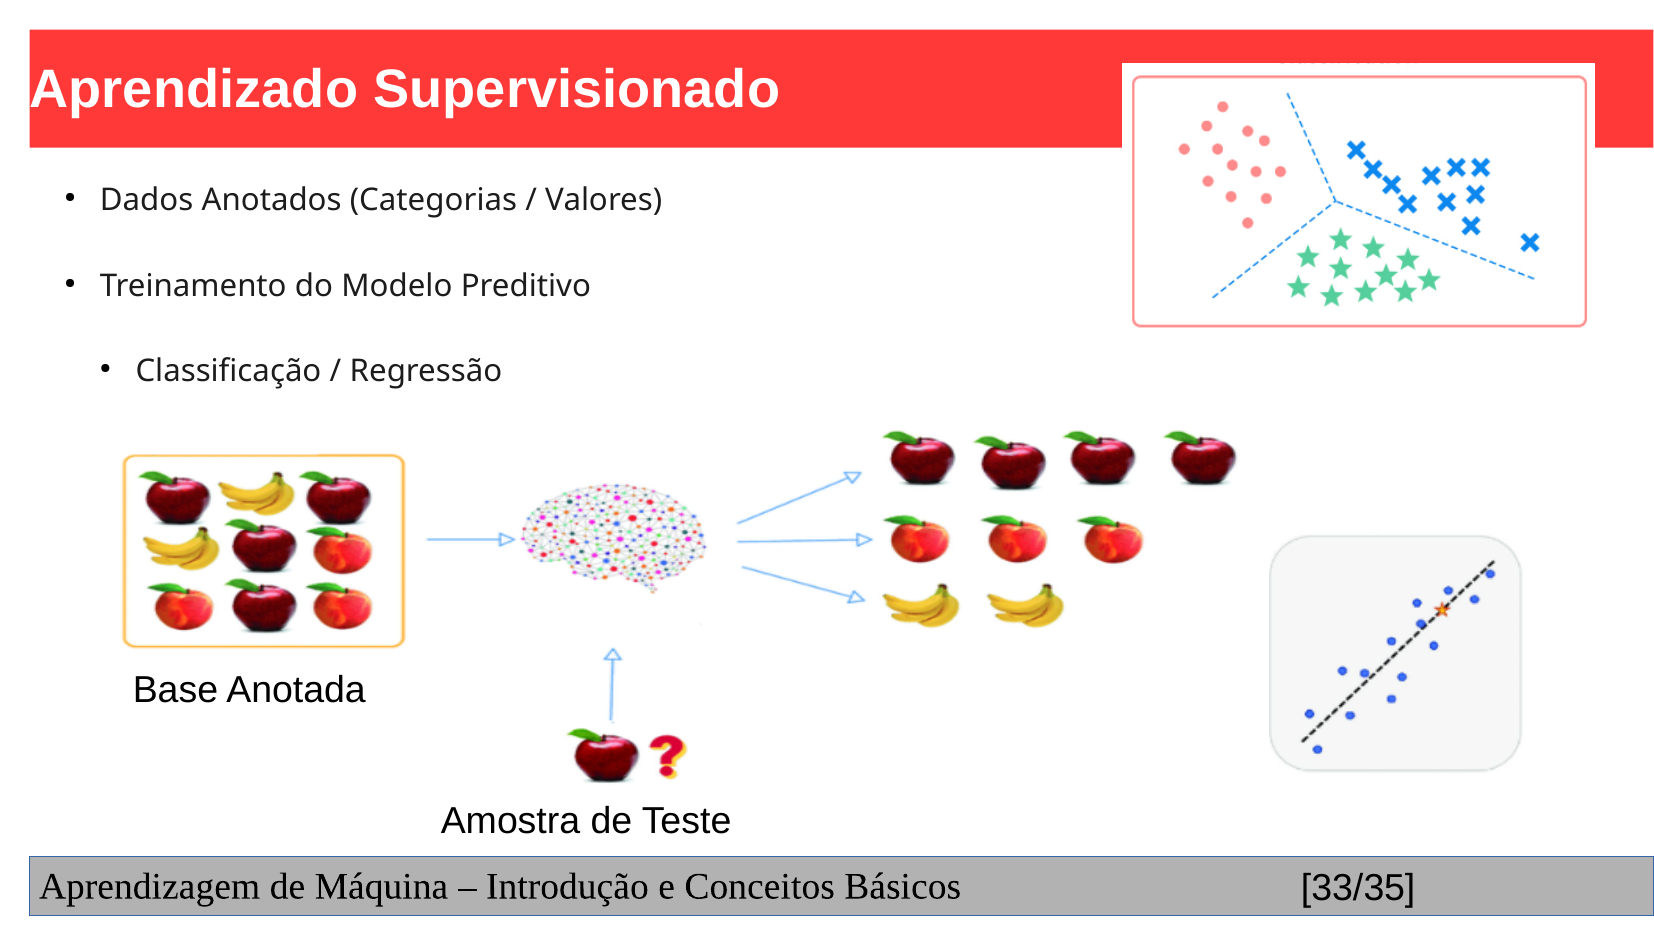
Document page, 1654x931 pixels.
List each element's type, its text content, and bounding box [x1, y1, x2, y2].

text_box Dados Anotados (Categorias / Valores) Treinamento do Modelo Preditivo Classificação / Regressão [49, 169, 739, 576]
text_box Base Anotada [118, 657, 416, 755]
picture [1122, 63, 1595, 332]
picture [119, 428, 1241, 787]
title Aprendizado Supervisionado [29, 29, 1654, 148]
text_box Amostra de Teste [426, 788, 789, 886]
picture [1269, 531, 1529, 779]
